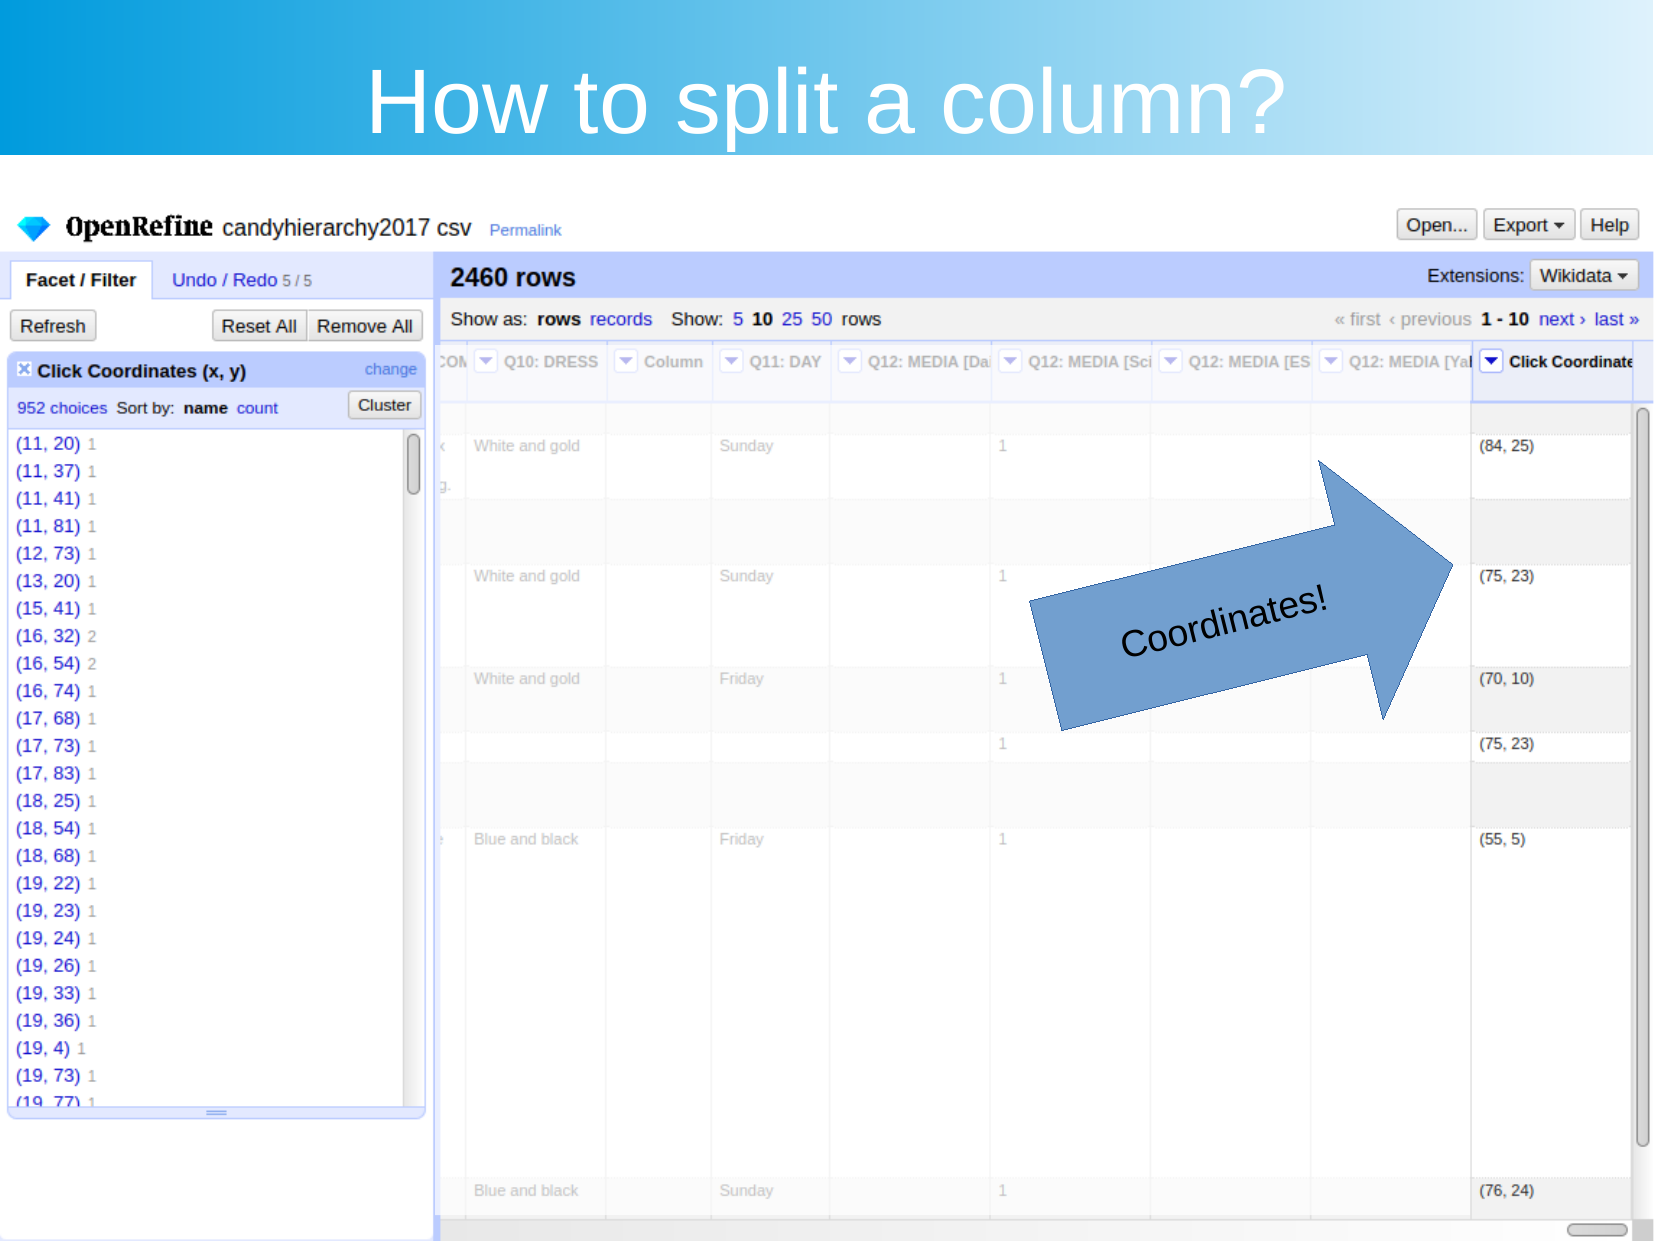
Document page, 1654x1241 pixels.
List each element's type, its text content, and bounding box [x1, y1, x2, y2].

title How to split a column? [82, 49, 1571, 155]
picture [0, 194, 1654, 1241]
text_box Coordinates! [1029, 460, 1453, 731]
text_box [435, 345, 1471, 1216]
